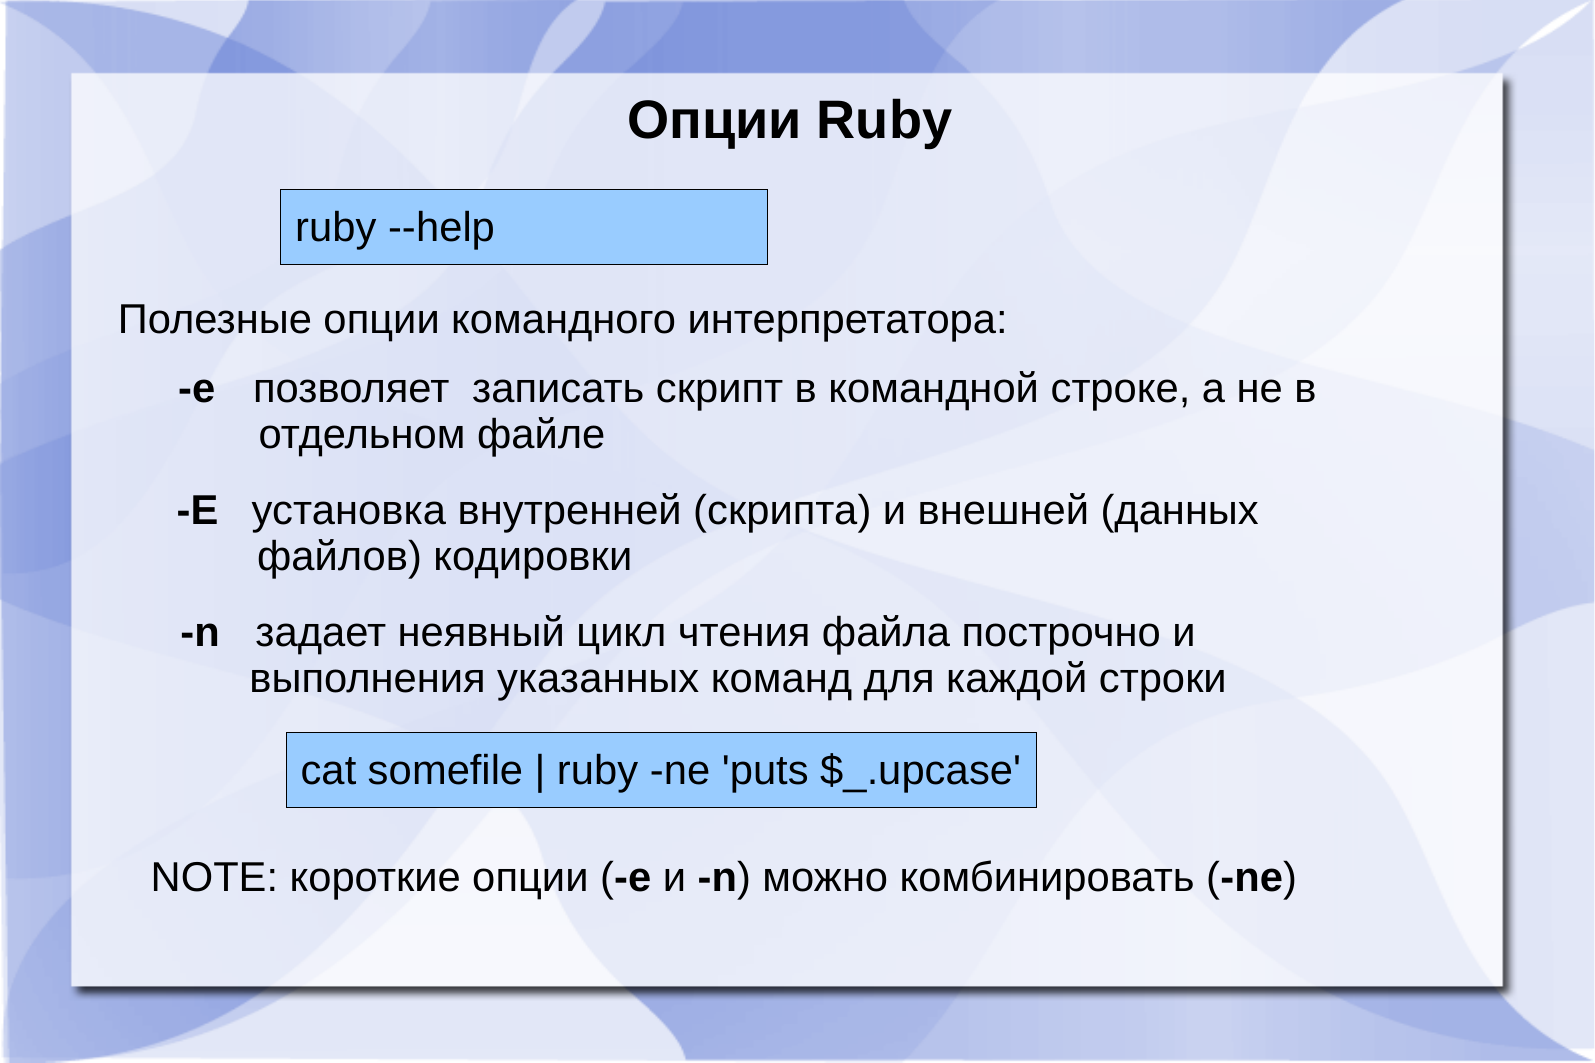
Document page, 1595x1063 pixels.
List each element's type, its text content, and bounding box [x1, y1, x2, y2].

text_box ruby --help [280, 189, 768, 265]
text_box [605, 488, 994, 576]
text_box cat somefile | ruby -ne 'puts $_.upcase' [286, 732, 1037, 808]
text_box -e позволяет записать скрипт в командной строке, а не в отдельном файле [163, 357, 1388, 466]
text_box -n задает неявный цикл чтения файла построчно и выполнения указанных команд для каждой строки [165, 601, 1404, 725]
text_box Полезные опции командного интерпретатора: [103, 288, 1023, 350]
title Опции Ruby [79, 83, 1501, 156]
text_box NOTE: короткие опции (-e и -n) можно комбинировать (-ne) [135, 846, 1313, 908]
text_box -E установка внутренней (скрипта) и внешней (данных файлов) кодировки [161, 479, 1376, 587]
picture [0, 0, 1595, 1063]
